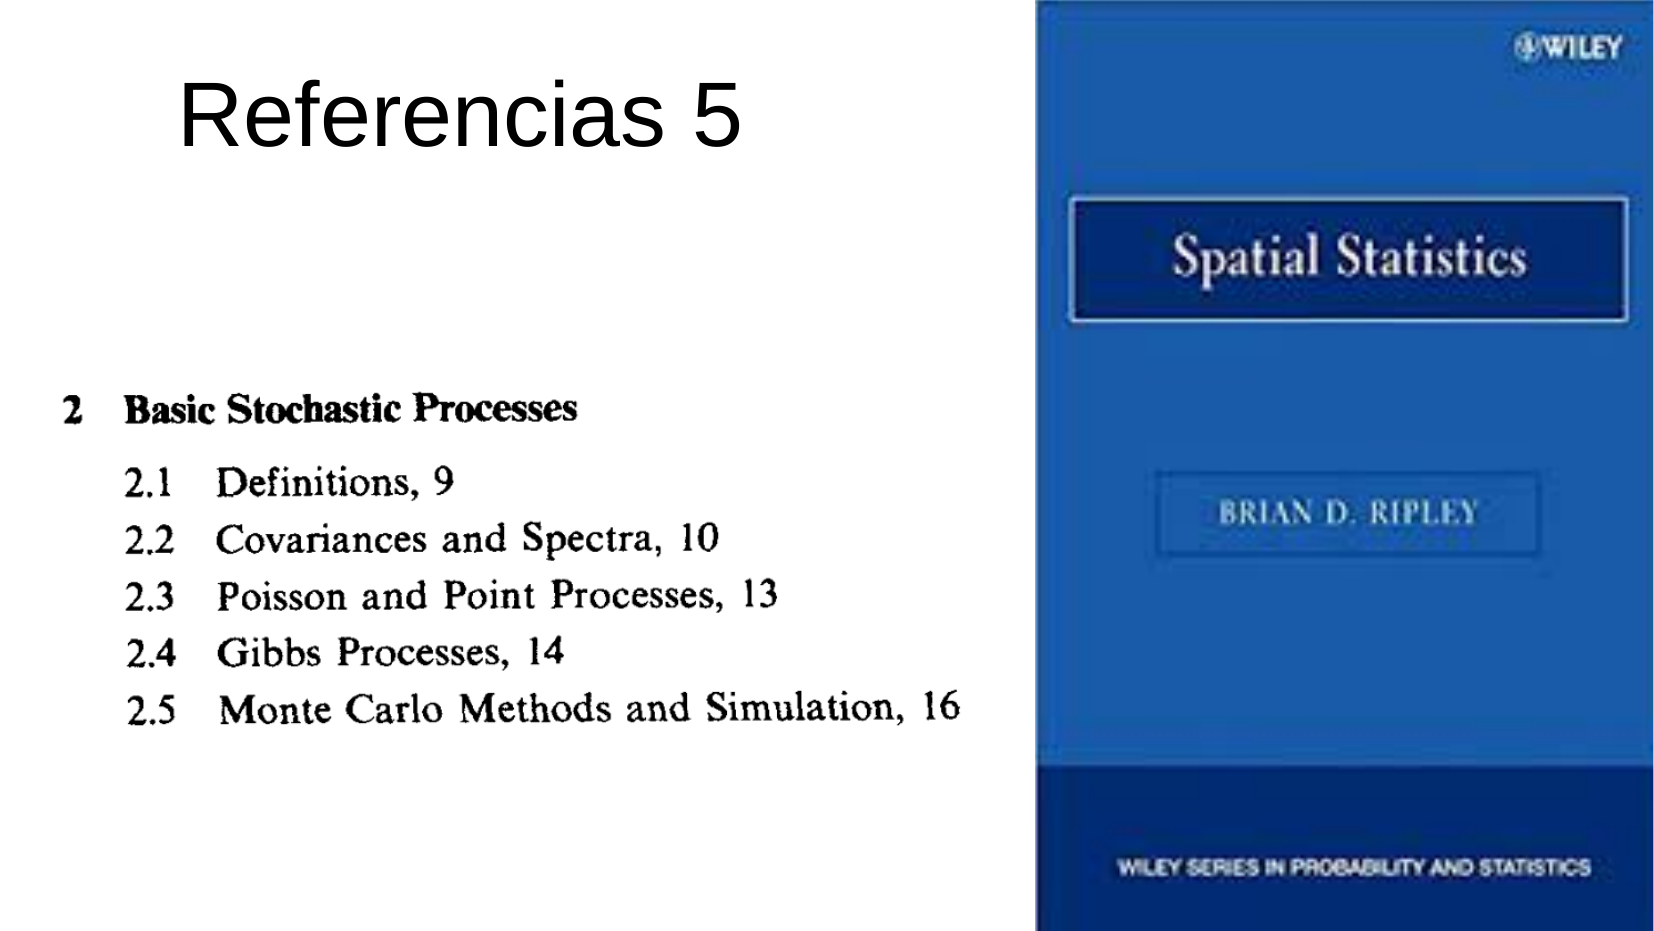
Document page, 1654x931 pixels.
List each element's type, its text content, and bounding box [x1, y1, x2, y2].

picture [17, 364, 969, 742]
picture [1035, 0, 1654, 931]
title Referencias 5 [0, 37, 1035, 193]
